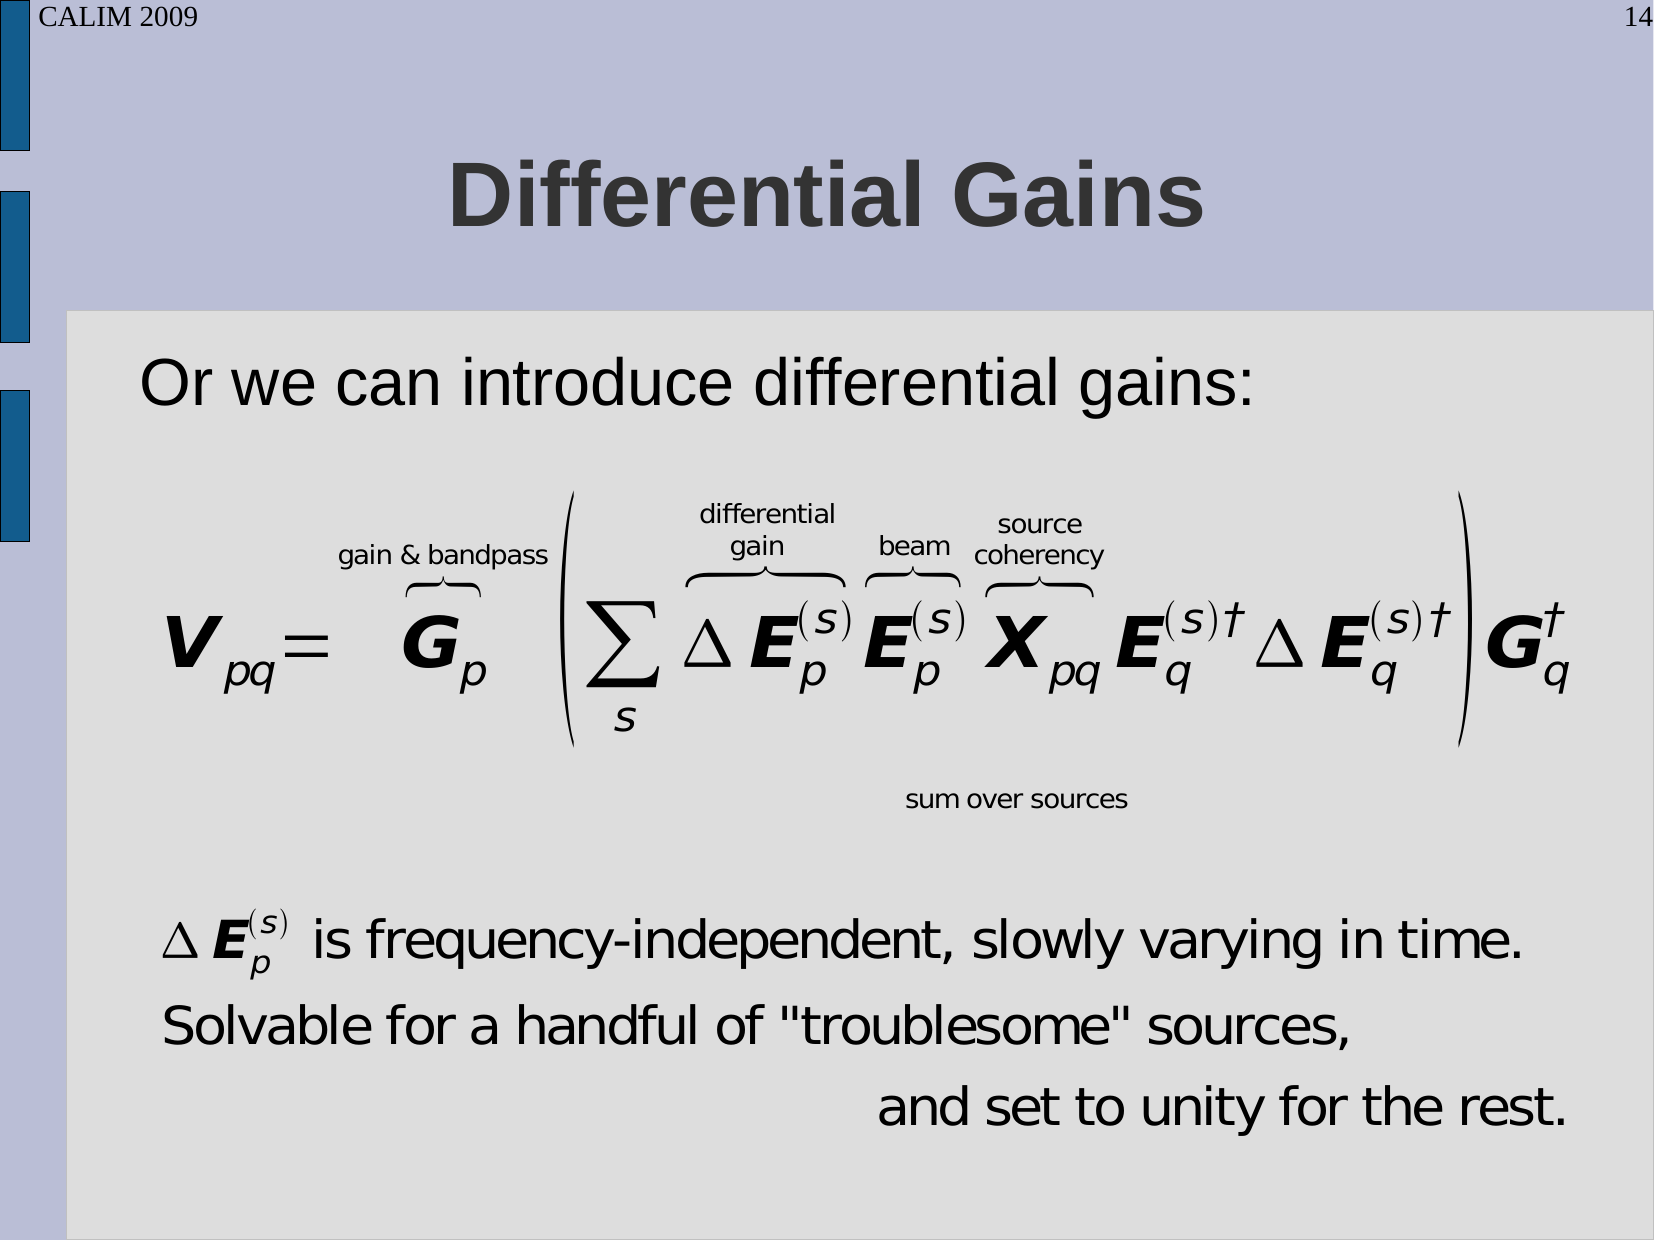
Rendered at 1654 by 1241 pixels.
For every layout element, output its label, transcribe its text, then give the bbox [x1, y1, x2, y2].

title Differential Gains [121, 91, 1534, 299]
chart [155, 487, 1576, 1141]
list Or we can introduce differential gains: [121, 344, 1534, 488]
